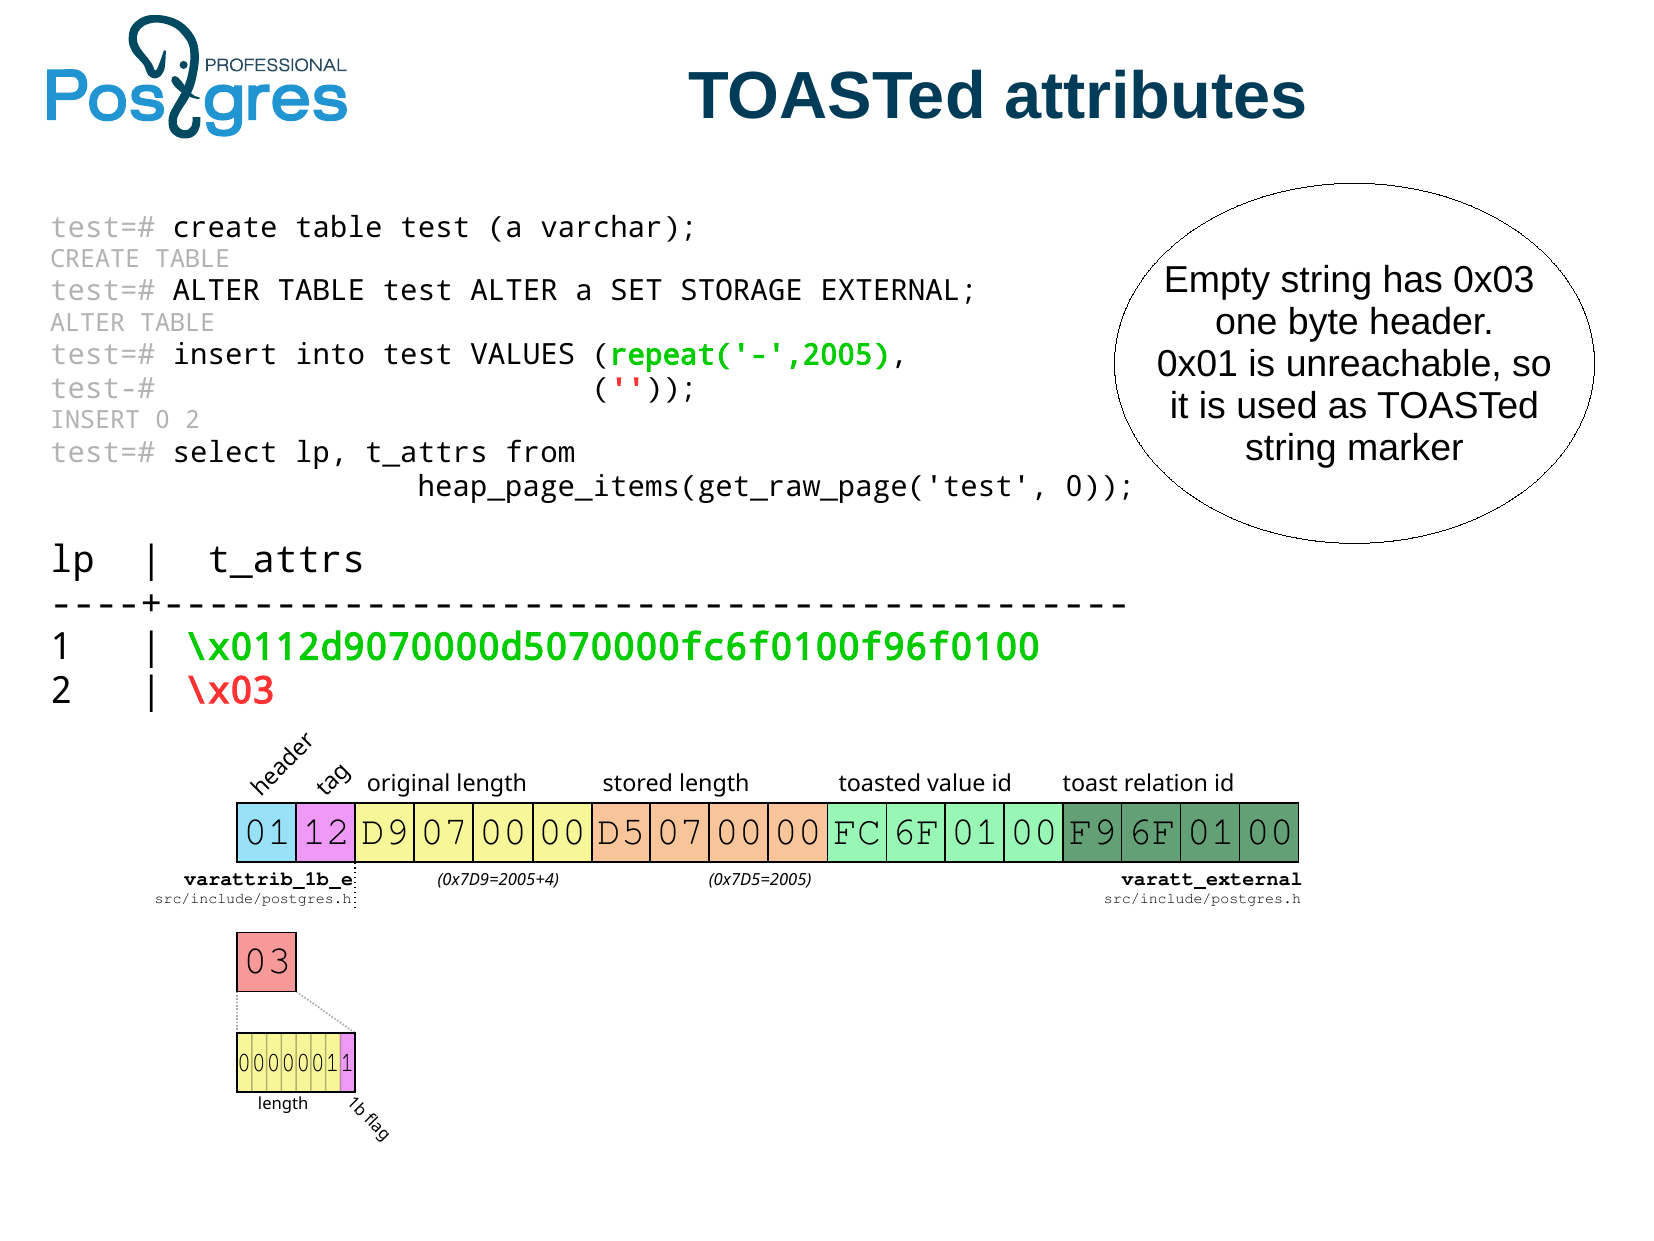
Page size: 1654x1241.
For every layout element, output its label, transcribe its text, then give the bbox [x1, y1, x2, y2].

title TOASTed attributes [389, 49, 1607, 142]
picture [0, 56, 1406, 1182]
picture [148, 56, 161, 69]
text_box Empty string has 0x03 one byte header. 0x01 is unreachable, so it is used as TOASTed string marker [1114, 183, 1595, 544]
